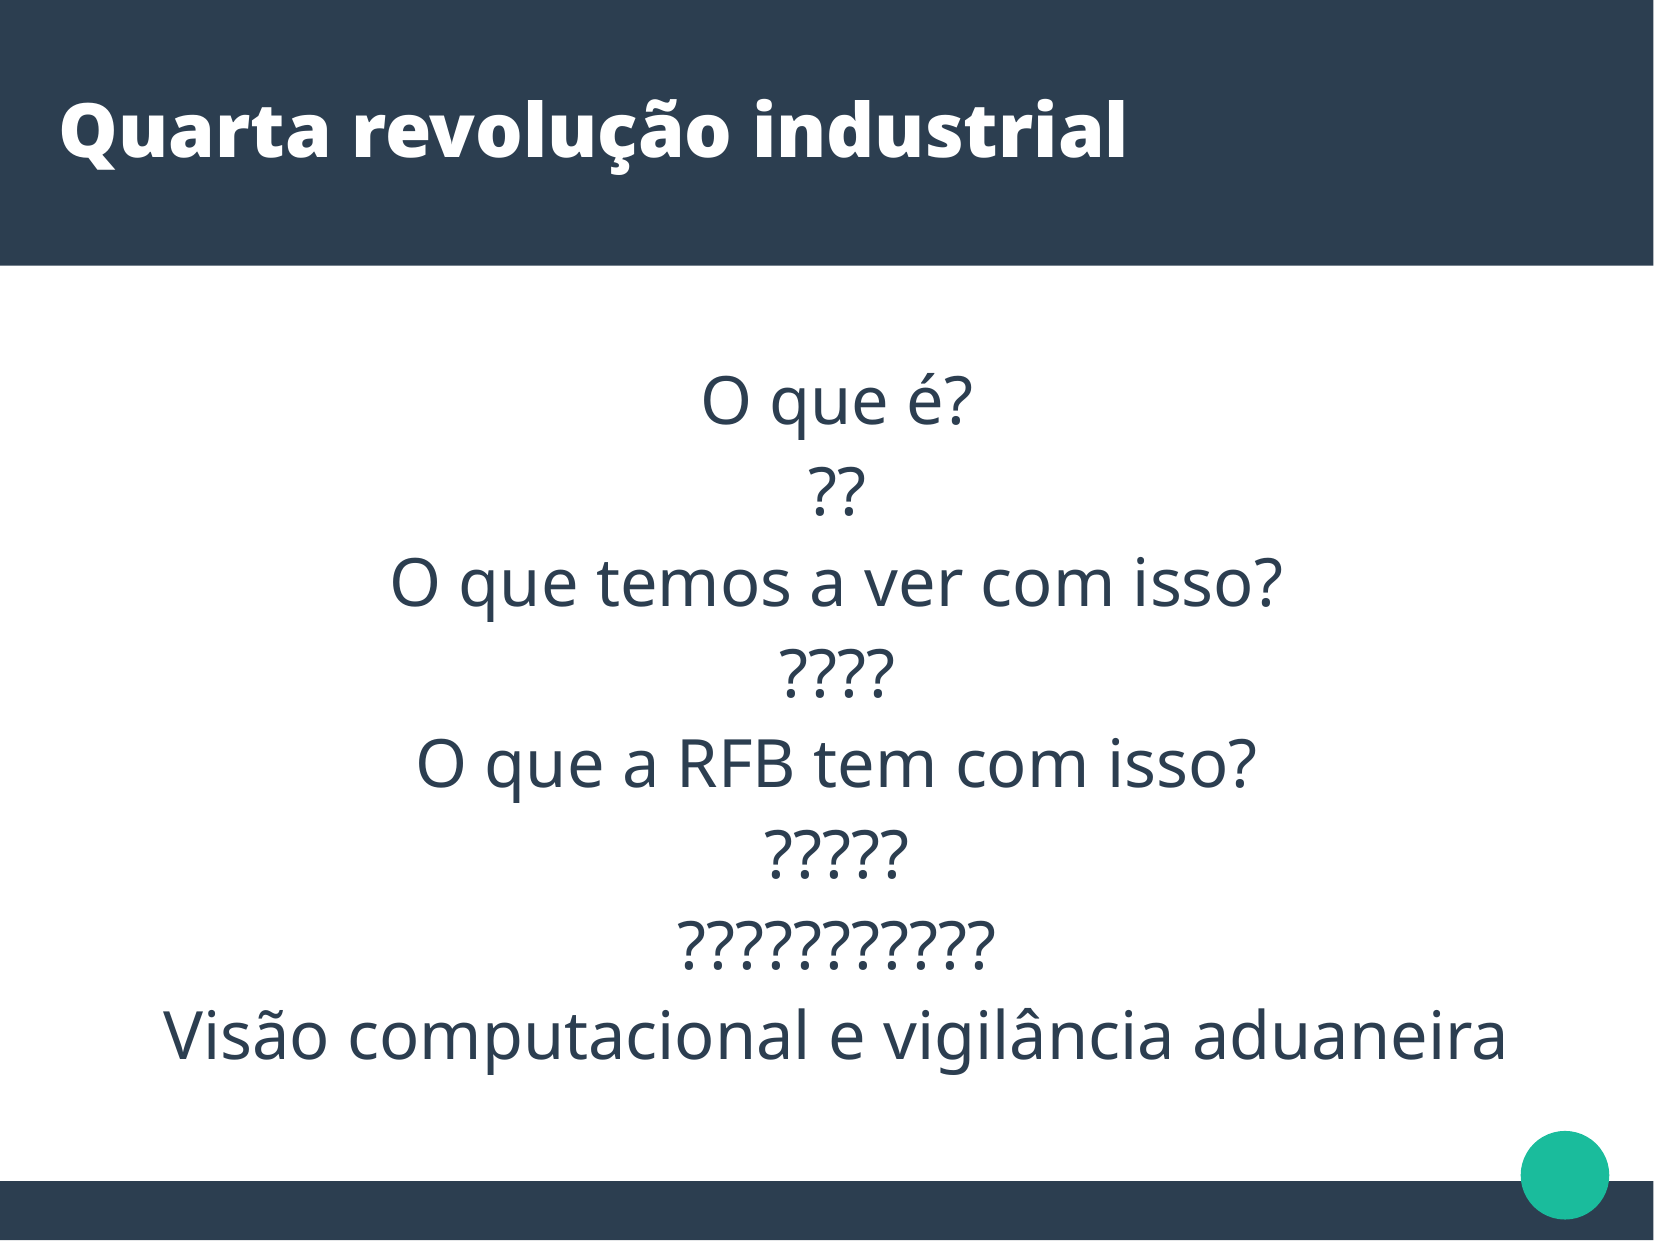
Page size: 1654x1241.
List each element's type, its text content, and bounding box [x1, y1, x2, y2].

subtitle O que é? ?? O que temos a ver com isso? ???? O que a RFB tem com isso? ????? ??????????? Visão computacional e vigilância aduaneira [162, 299, 1512, 1134]
title Quarta revolução industrial [59, 49, 1595, 207]
